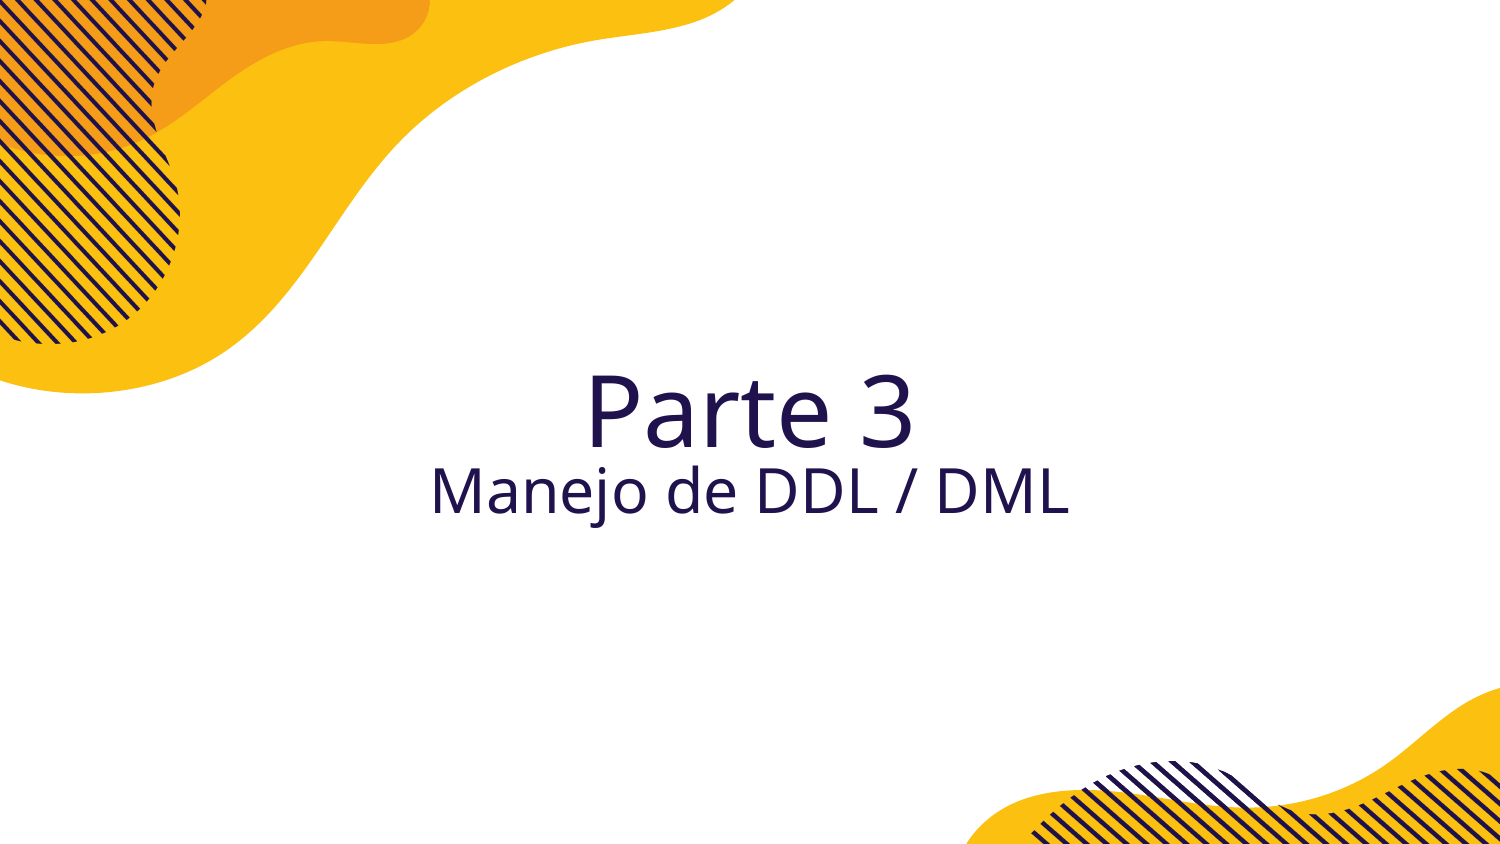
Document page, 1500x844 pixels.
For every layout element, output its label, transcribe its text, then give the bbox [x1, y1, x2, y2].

text_box [0, 0, 735, 394]
text_box [966, 796, 1031, 844]
title Parte 3 [443, 332, 1057, 435]
picture [1031, 761, 1500, 844]
picture [0, 0, 207, 344]
text_box [1390, 687, 1500, 761]
title Manejo de DDL / DML [151, 435, 1349, 519]
